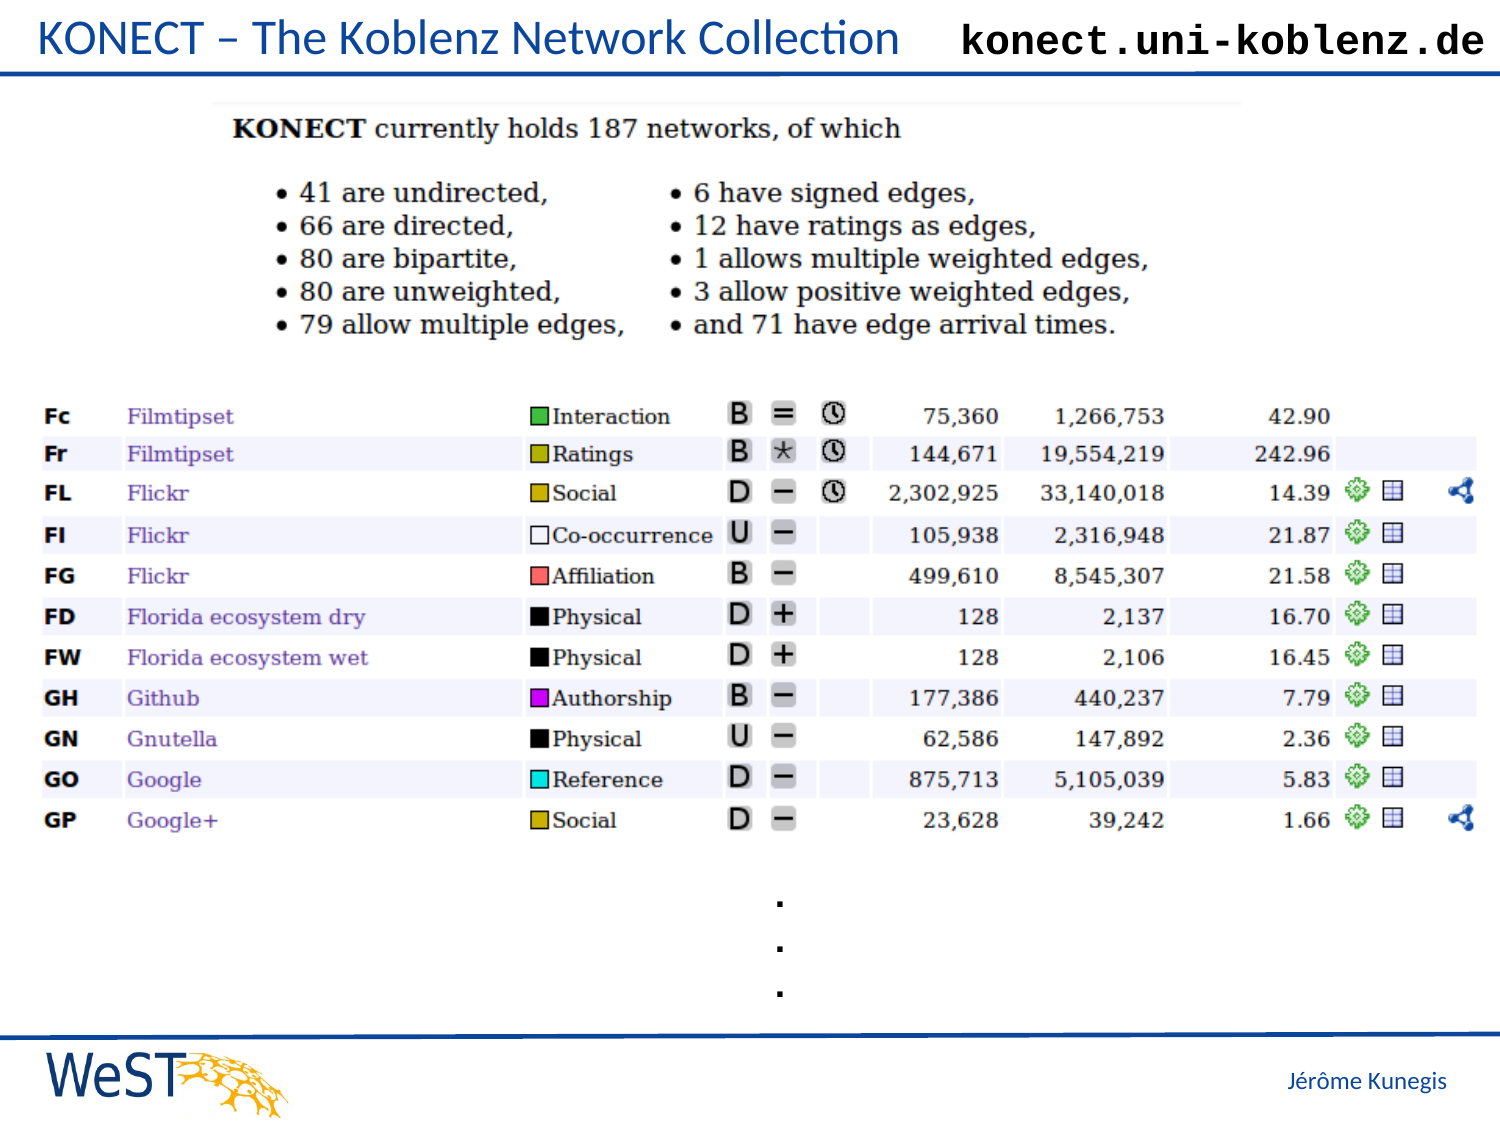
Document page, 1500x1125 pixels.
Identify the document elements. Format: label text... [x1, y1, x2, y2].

picture [212, 102, 1241, 384]
text_box konect.uni-koblenz.de [945, 5, 1500, 71]
text_box . . . [760, 862, 801, 1013]
picture [41, 1046, 302, 1118]
text_box KONECT – The Koblenz Network Collection [22, 0, 1151, 86]
picture [5, 396, 1483, 839]
